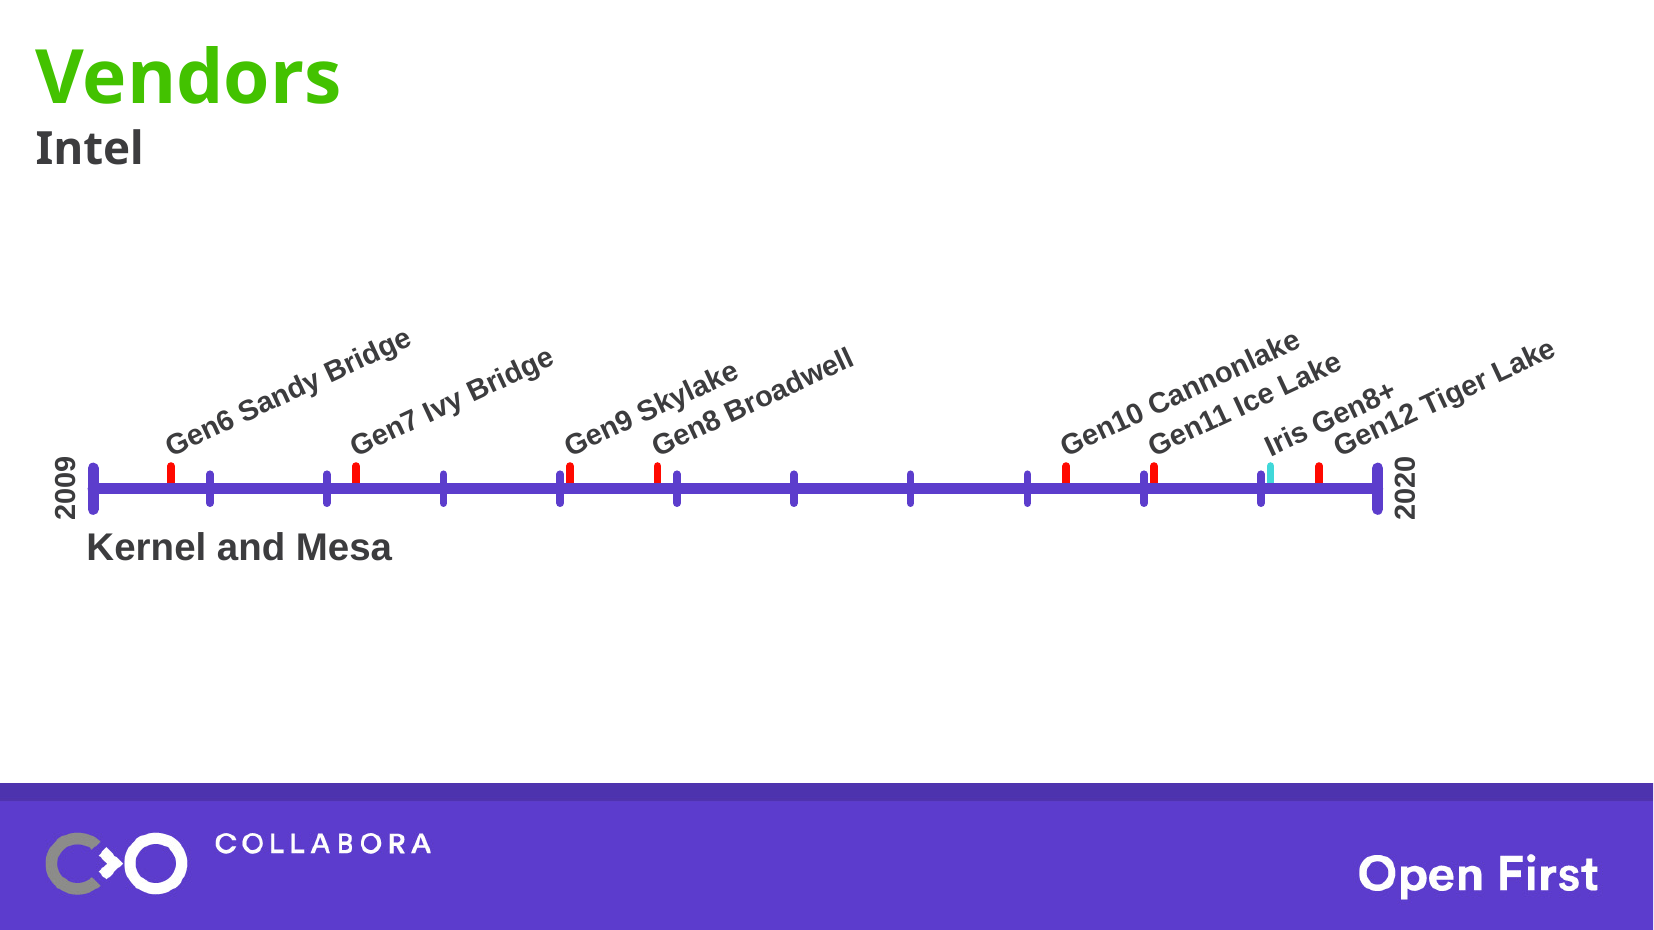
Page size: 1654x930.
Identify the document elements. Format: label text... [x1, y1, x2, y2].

picture [0, 0, 1654, 930]
title Vendors Intel [35, 28, 1608, 193]
